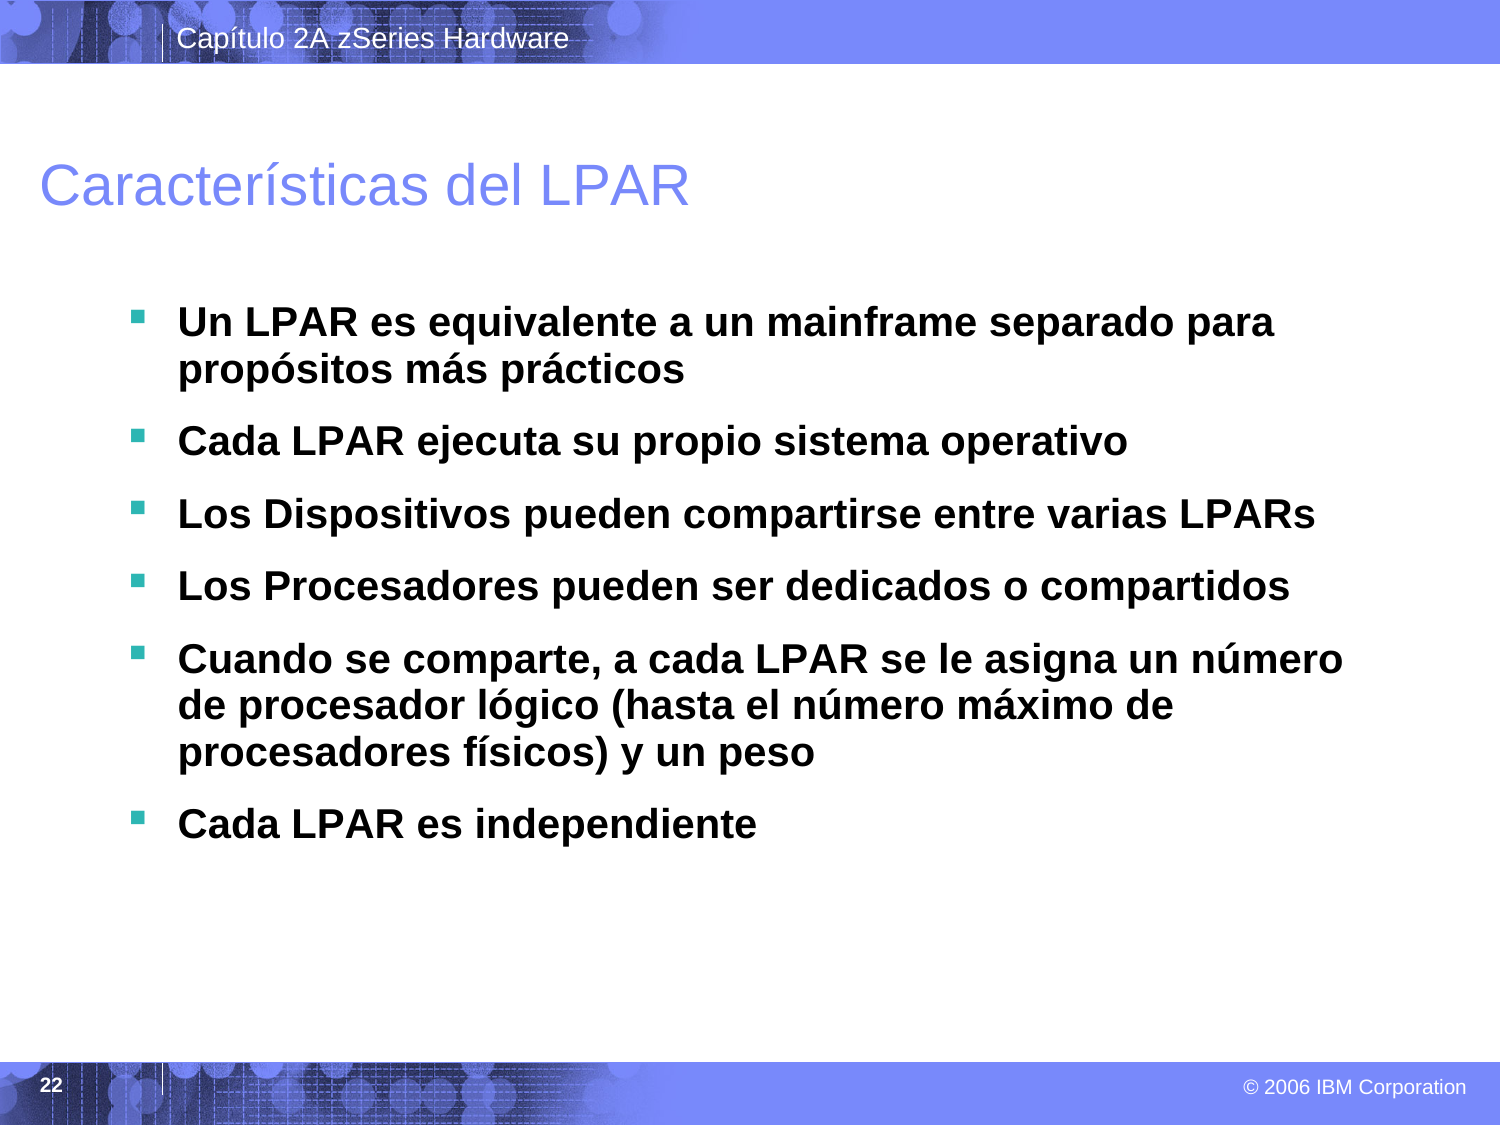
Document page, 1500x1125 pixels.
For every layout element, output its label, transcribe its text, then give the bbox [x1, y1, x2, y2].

picture [1, 1, 1500, 63]
title Características del LPAR [25, 142, 1378, 225]
picture [0, 1063, 1500, 1125]
list Un LPAR es equivalente a un mainframe separado para propósitos más prácticos Cada LPAR ejecuta su propio sistema operativo Los Dispositivos pueden compartirse entre varias LPARs Los Procesadores pueden ser dedicados o compartidos Cuando se comparte, a cada LPAR se le asigna un número de procesador lógico (hasta el número máximo de procesadores físicos) y un peso Cada LPAR es independiente [112, 291, 1388, 932]
